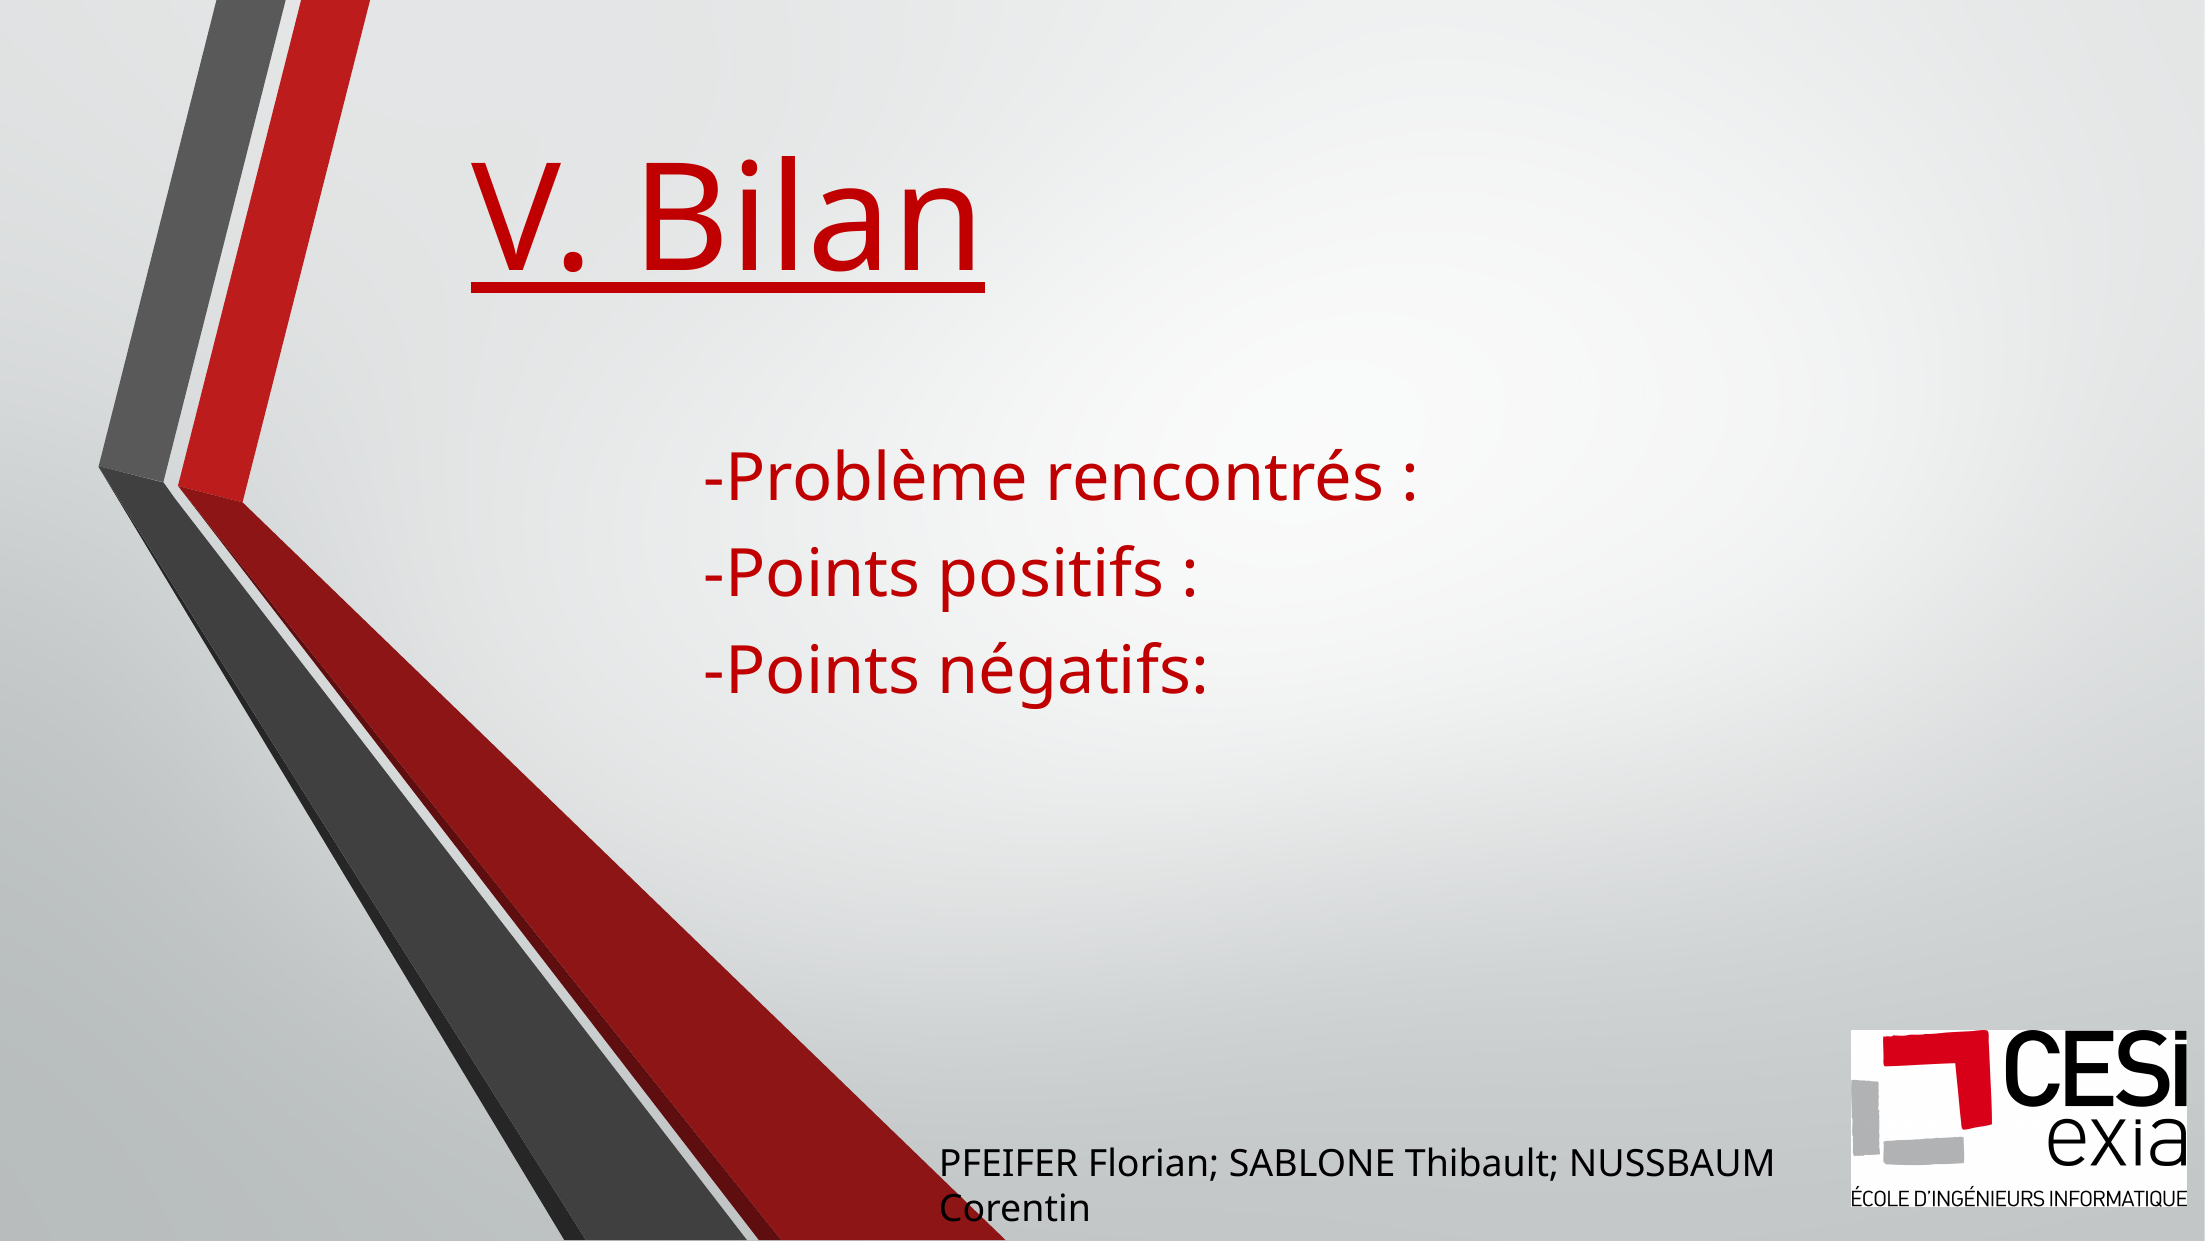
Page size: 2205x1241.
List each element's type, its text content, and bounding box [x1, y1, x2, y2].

text_box PFEIFER Florian; SABLONE Thibault; NUSSBAUM Corentin [923, 1131, 1866, 1192]
picture [1851, 1030, 2187, 1207]
subtitle -Problème rencontrés : -Points positifs : -Points négatifs: [688, 425, 2205, 832]
title V. Bilan [456, 61, 1047, 308]
